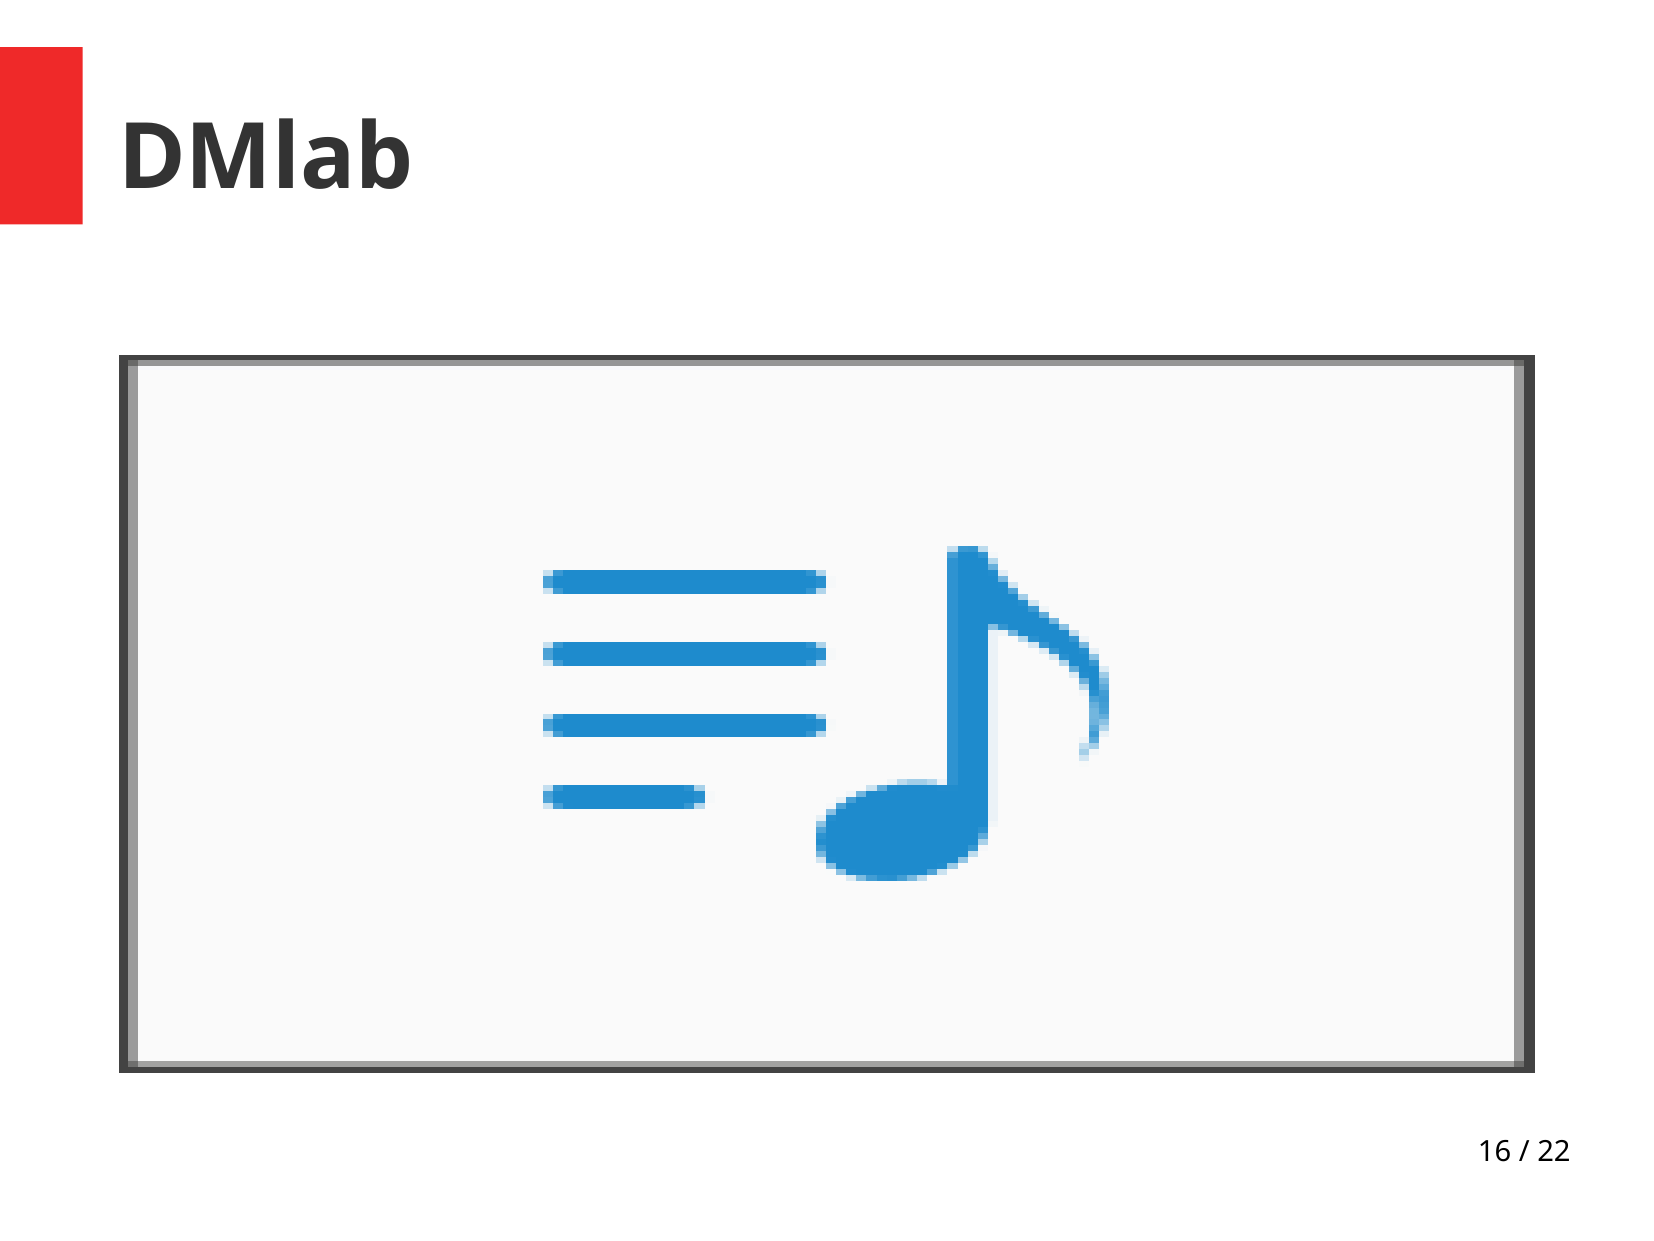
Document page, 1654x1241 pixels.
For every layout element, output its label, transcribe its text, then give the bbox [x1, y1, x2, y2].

text_box [118, 354, 1536, 1074]
title DMlab [118, 49, 1571, 257]
